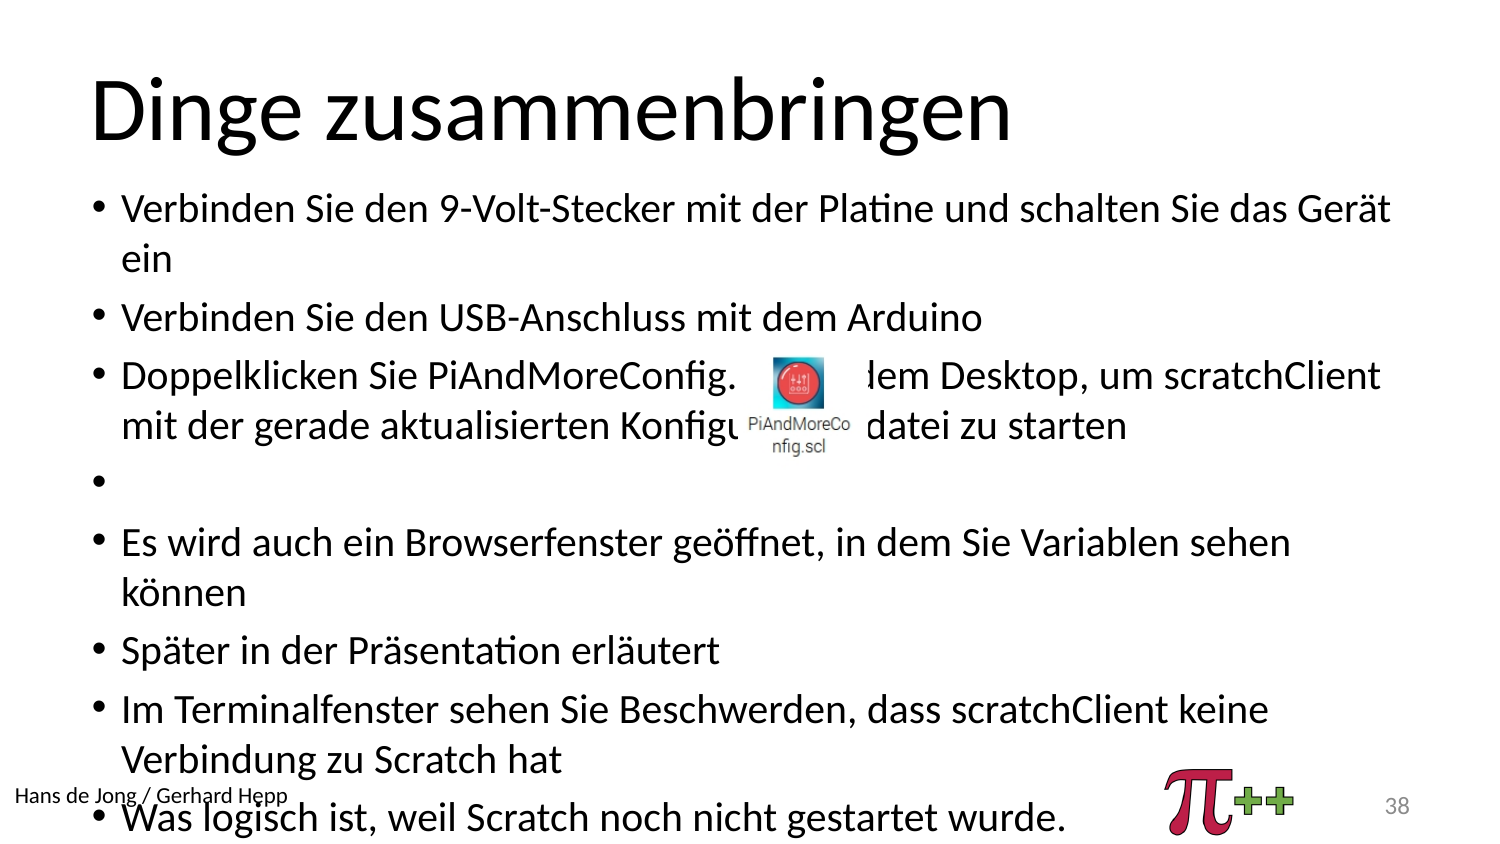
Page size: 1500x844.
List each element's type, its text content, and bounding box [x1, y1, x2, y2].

list Verbinden Sie den 9-Volt-Stecker mit der Platine und schalten Sie das Gerät ein Verbinden Sie den USB-Anschluss mit dem Arduino Doppelklicken Sie PiAndMoreConfig.scl auf dem Desktop, um scratchClient mit der gerade aktualisierten Konfigurationsdatei zu starten Es wird auch ein Browserfenster geöffnet, in dem Sie Variablen sehen können Später in der Präsentation erläutert Im Terminalfenster sehen Sie Beschwerden, dass scratchClient keine Verbindung zu Scratch hat Was logisch ist, weil Scratch noch nicht gestartet wurde. [76, 173, 1427, 731]
picture [1163, 768, 1294, 836]
title Dinge zusammenbringen [75, 33, 1425, 175]
slide_number <getal> [1340, 782, 1425, 827]
picture [738, 351, 869, 470]
